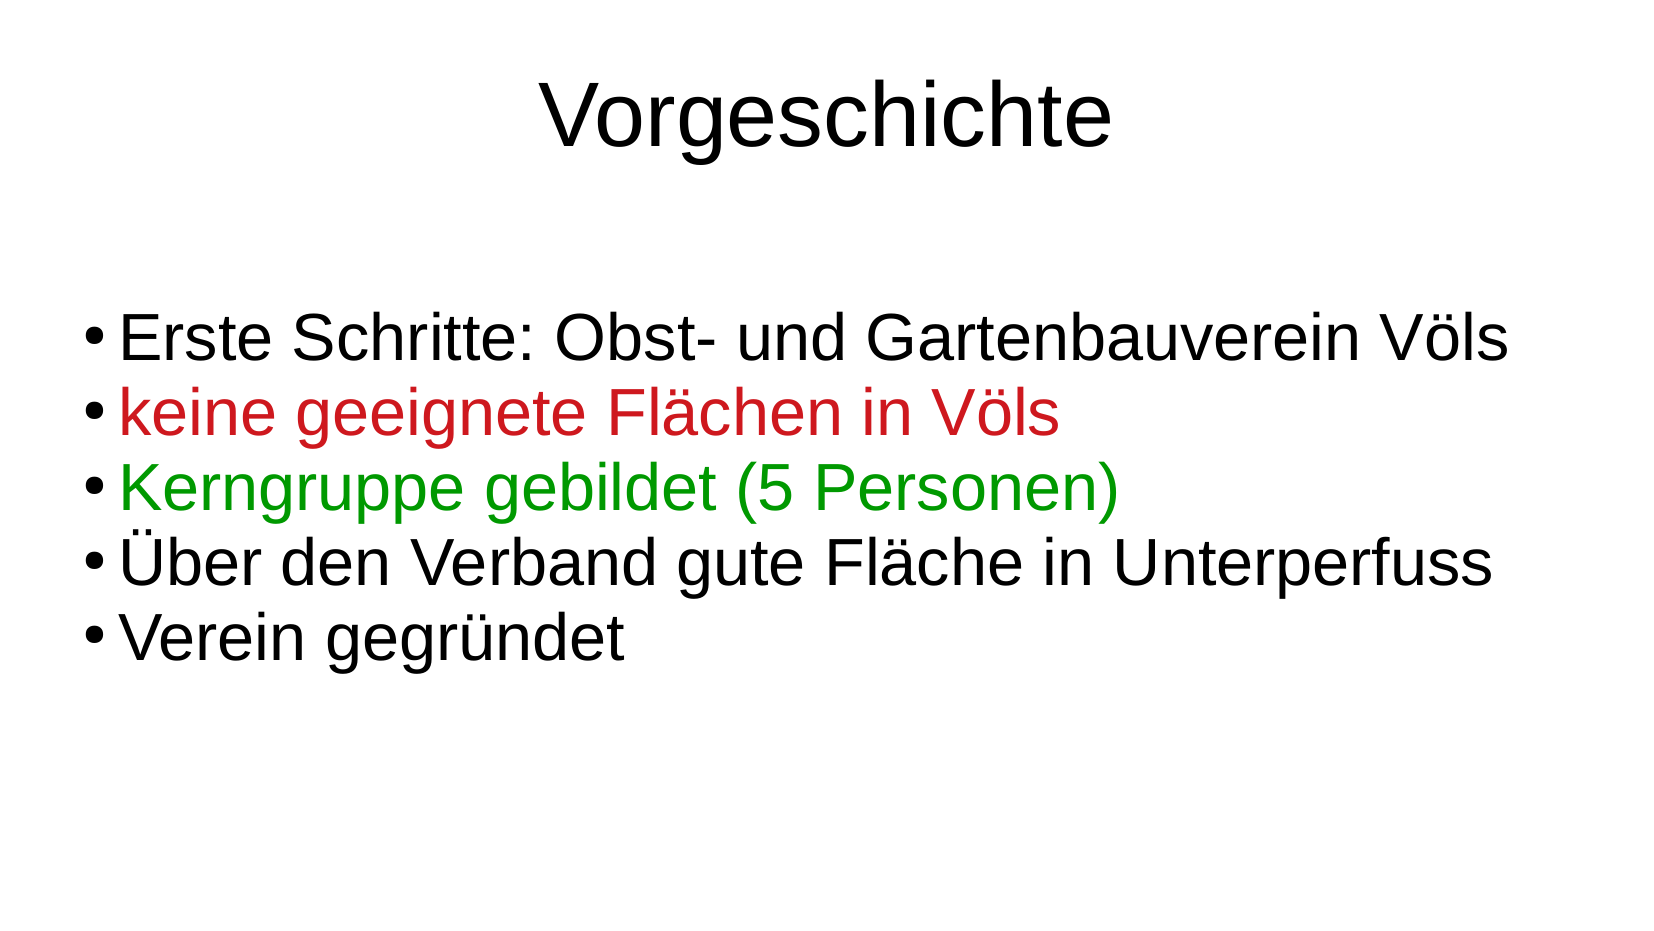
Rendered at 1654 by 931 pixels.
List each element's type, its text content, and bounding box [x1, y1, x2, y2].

title Vorgeschichte [82, 37, 1571, 193]
subtitle Erste Schritte: Obst- und Gartenbauverein Völs keine geeignete Flächen in Völs Kerngruppe gebildet (5 Personen) Über den Verband gute Fläche in Unterperfuss Verein gegründet [82, 217, 1571, 758]
